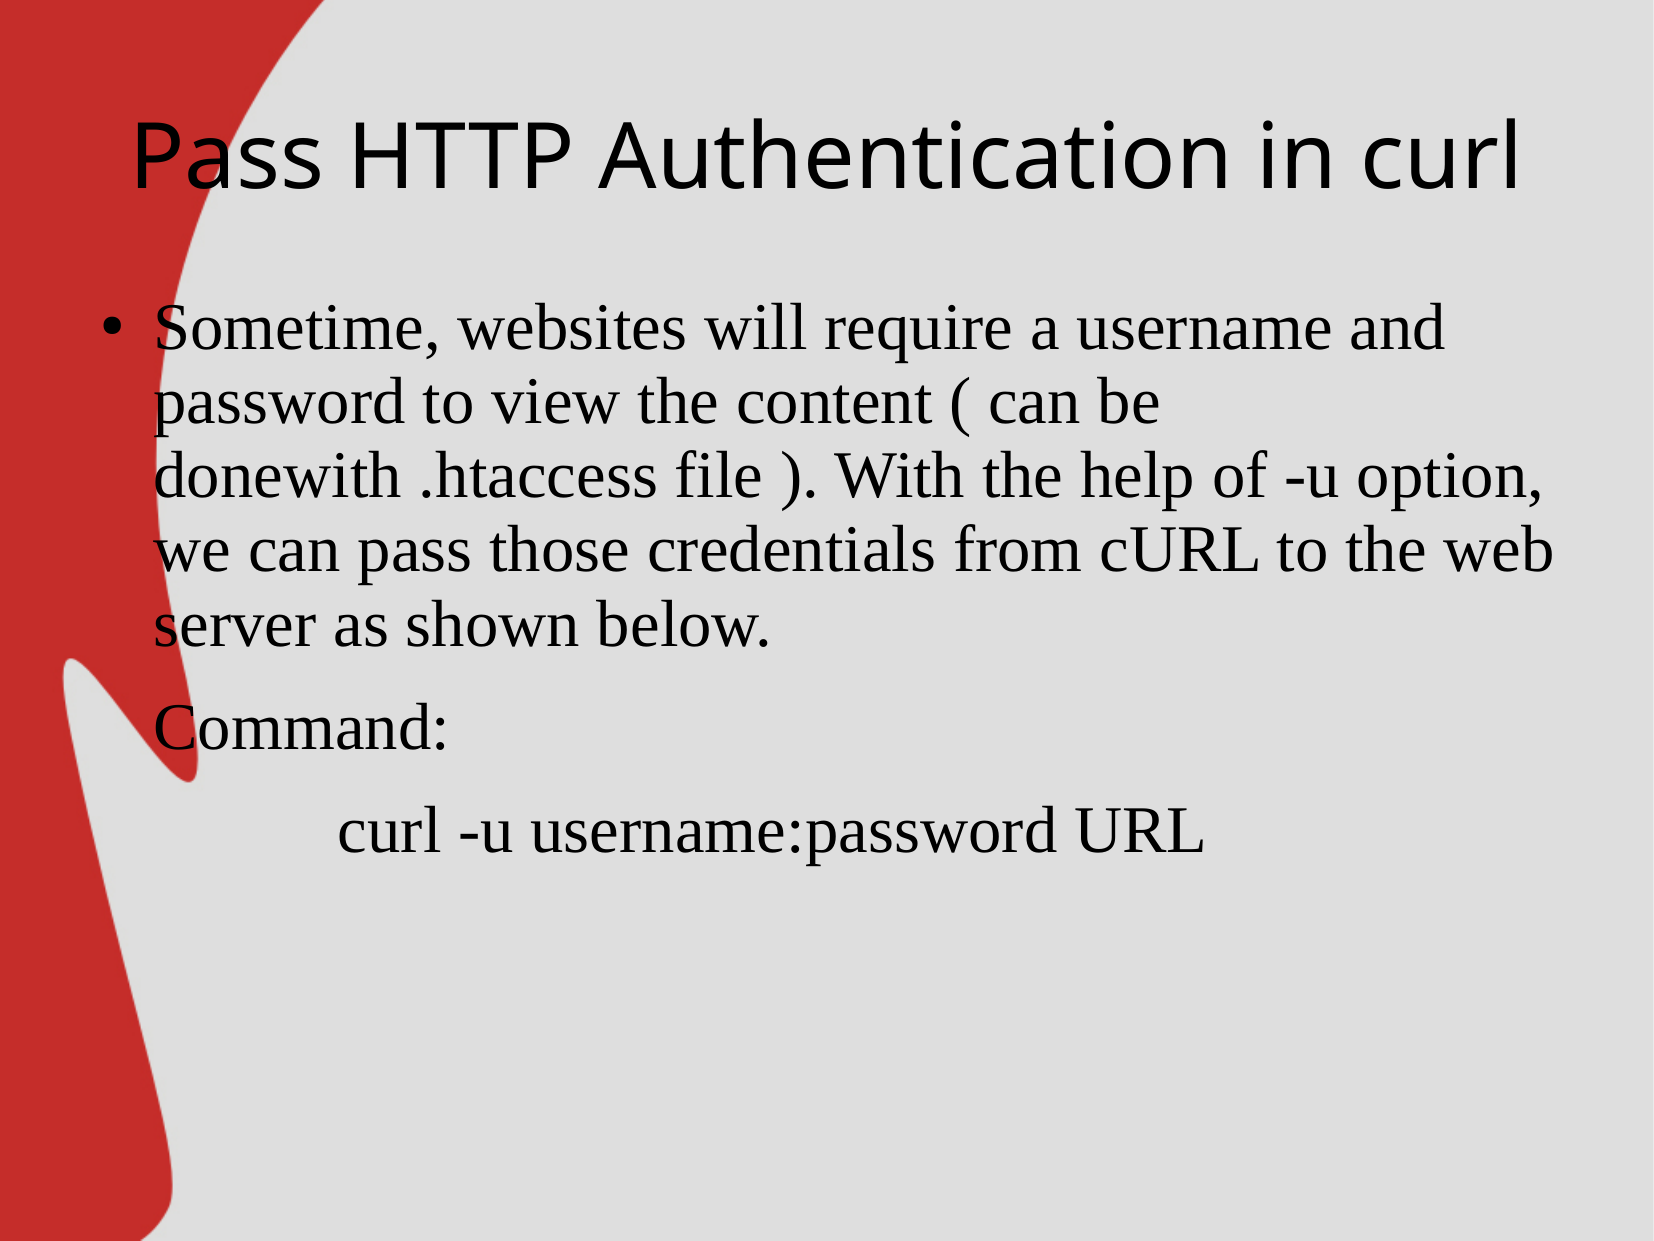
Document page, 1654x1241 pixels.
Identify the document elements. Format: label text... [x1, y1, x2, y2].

title Pass HTTP Authentication in curl [82, 35, 1571, 271]
list Sometime, websites will require a username and password to view the content ( can be donewith .htaccess file ). With the help of -u option, we can pass those credentials from cURL to the web server as shown below. Command: curl -u username:password URL [82, 290, 1571, 1010]
picture [0, 0, 1654, 1241]
